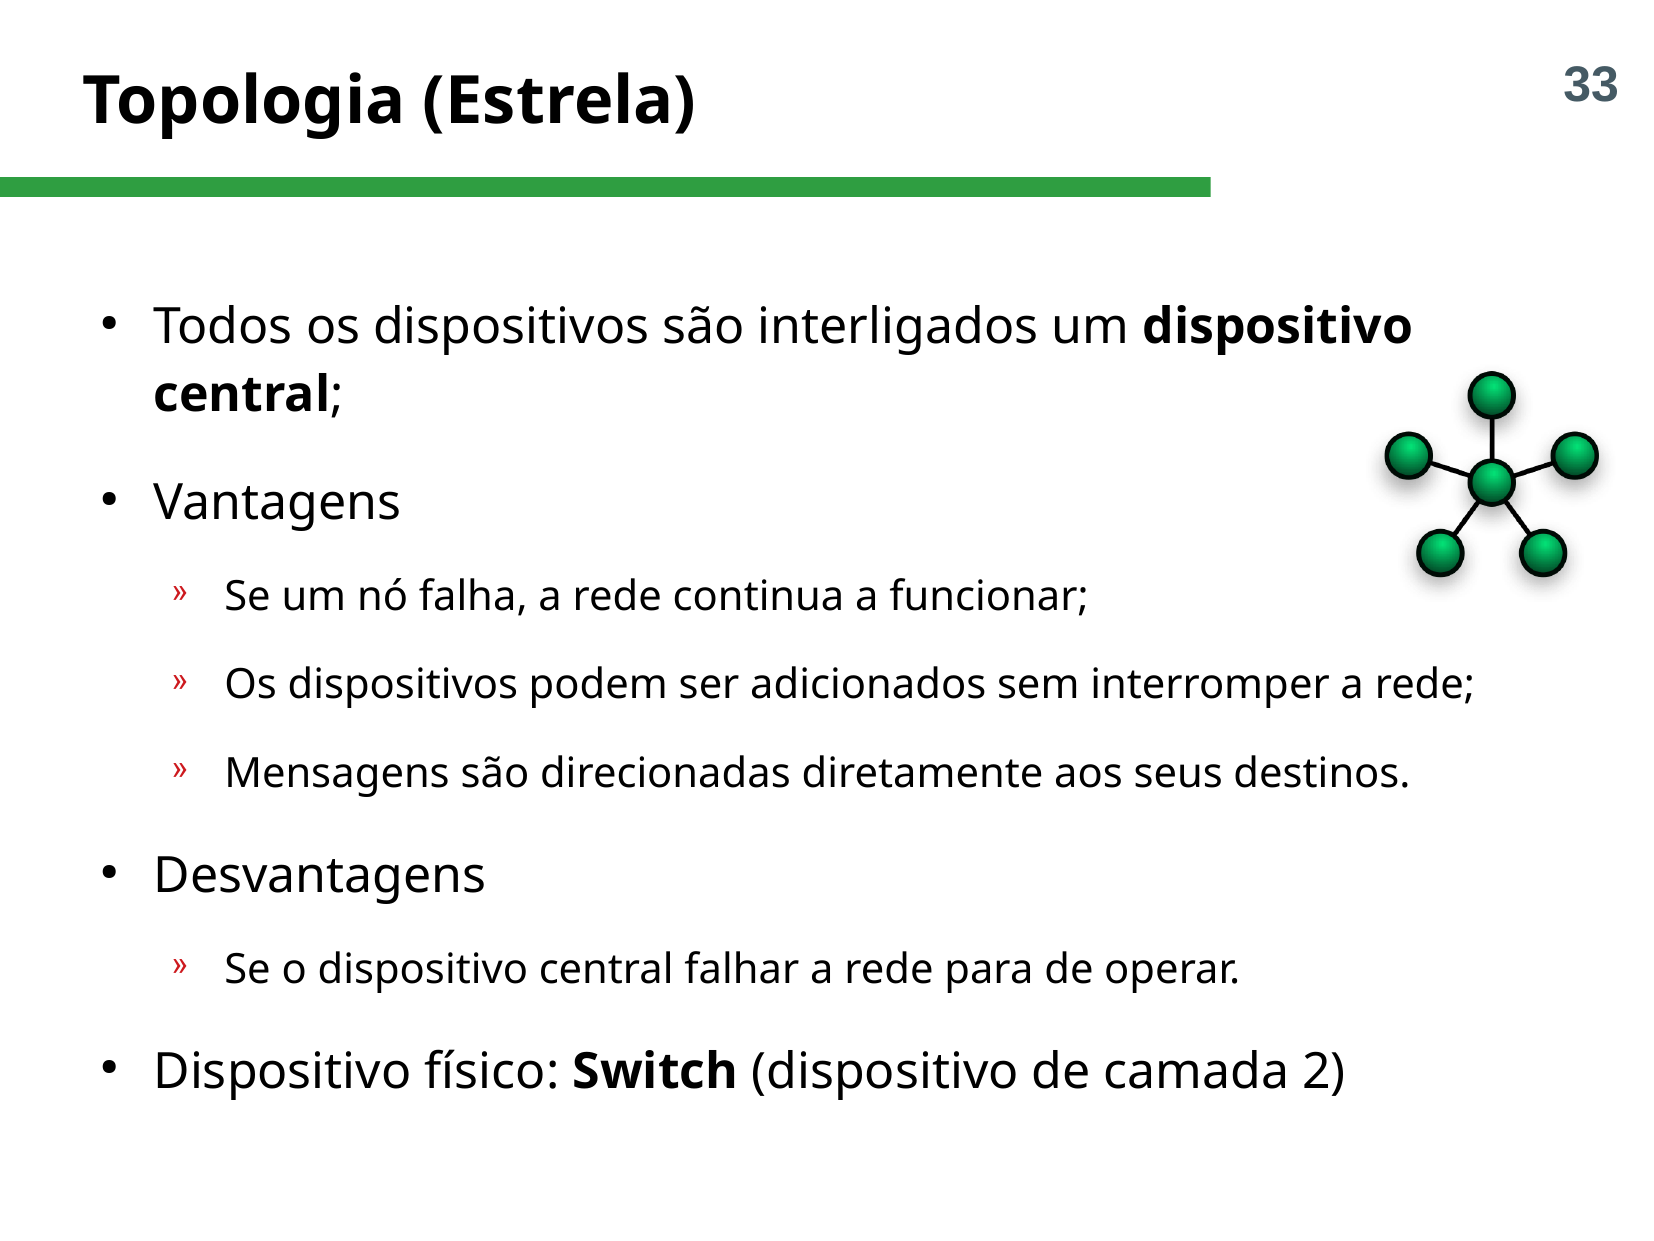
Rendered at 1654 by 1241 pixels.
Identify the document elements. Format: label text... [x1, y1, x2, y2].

picture [1358, 354, 1625, 613]
title Topologia (Estrela) [82, 0, 1152, 202]
list Todos os dispositivos são interligados um dispositivo central; Vantagens Se um nó falha, a rede continua a funcionar; Os dispositivos podem ser adicionados sem interromper a rede; Mensagens são direcionadas diretamente aos seus destinos. Desvantagens Se o dispositivo central falhar a rede para de operar. Dispositivo físico: Switch (dispositivo de camada 2) [82, 290, 1571, 1216]
